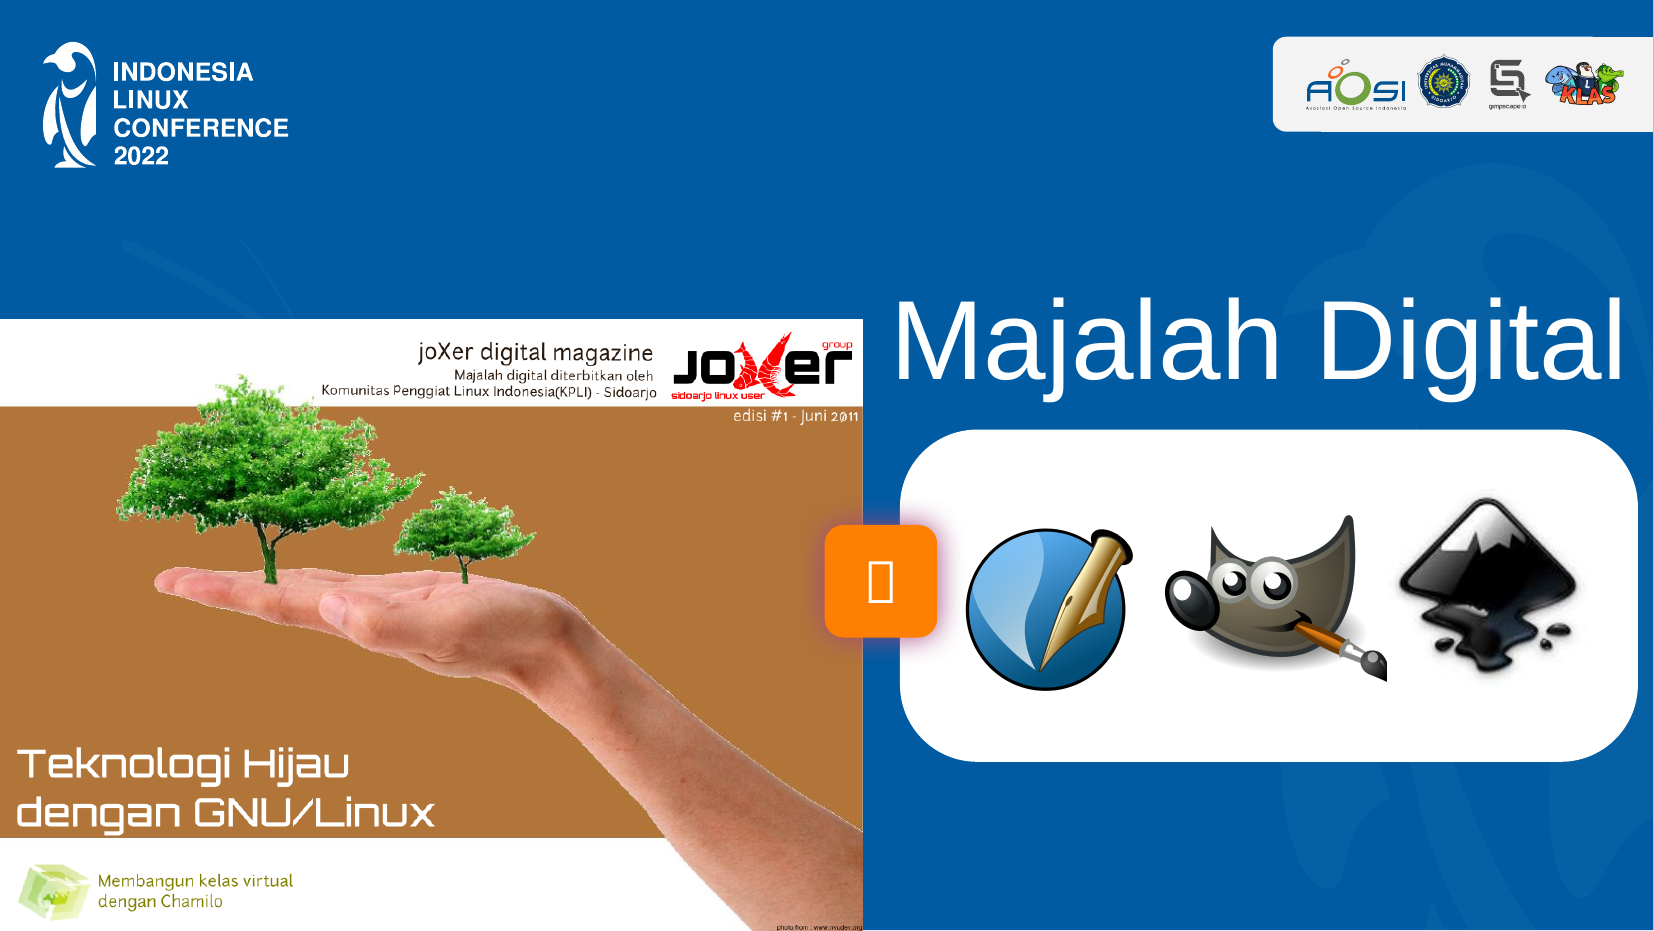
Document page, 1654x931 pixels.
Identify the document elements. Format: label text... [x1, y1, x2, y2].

title Majalah Digital [889, 152, 1640, 415]
text_box [899, 429, 1638, 762]
picture [958, 518, 1142, 702]
picture [0, 319, 863, 931]
text_box  [824, 524, 938, 638]
picture [1417, 54, 1471, 108]
picture [1162, 474, 1589, 713]
picture [1545, 62, 1624, 105]
